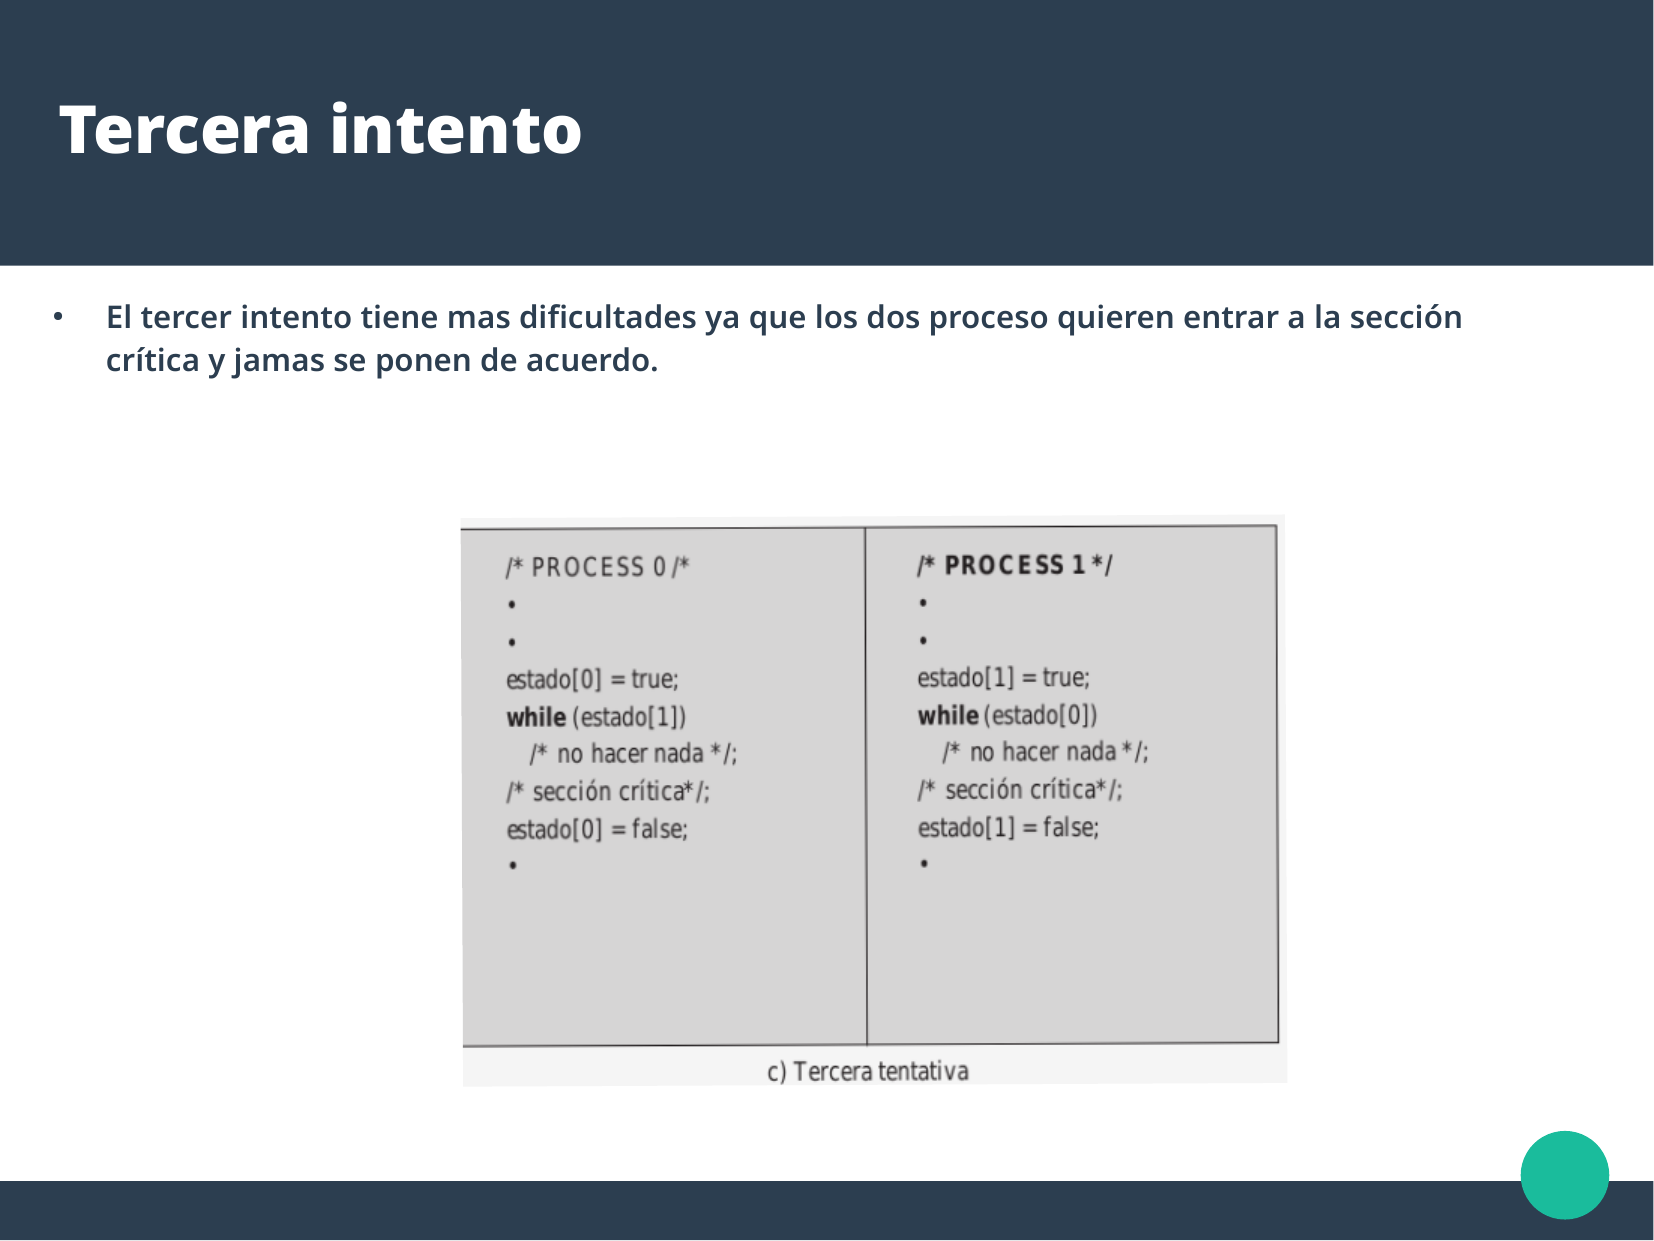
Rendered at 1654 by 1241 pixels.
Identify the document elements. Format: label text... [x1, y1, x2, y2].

list El tercer intento tiene mas dificultades ya que los dos proceso quieren entrar a la sección crítica y jamas se ponen de acuerdo. [34, 295, 1560, 768]
title Tercera intento [59, 49, 1595, 207]
picture [460, 514, 1288, 1087]
